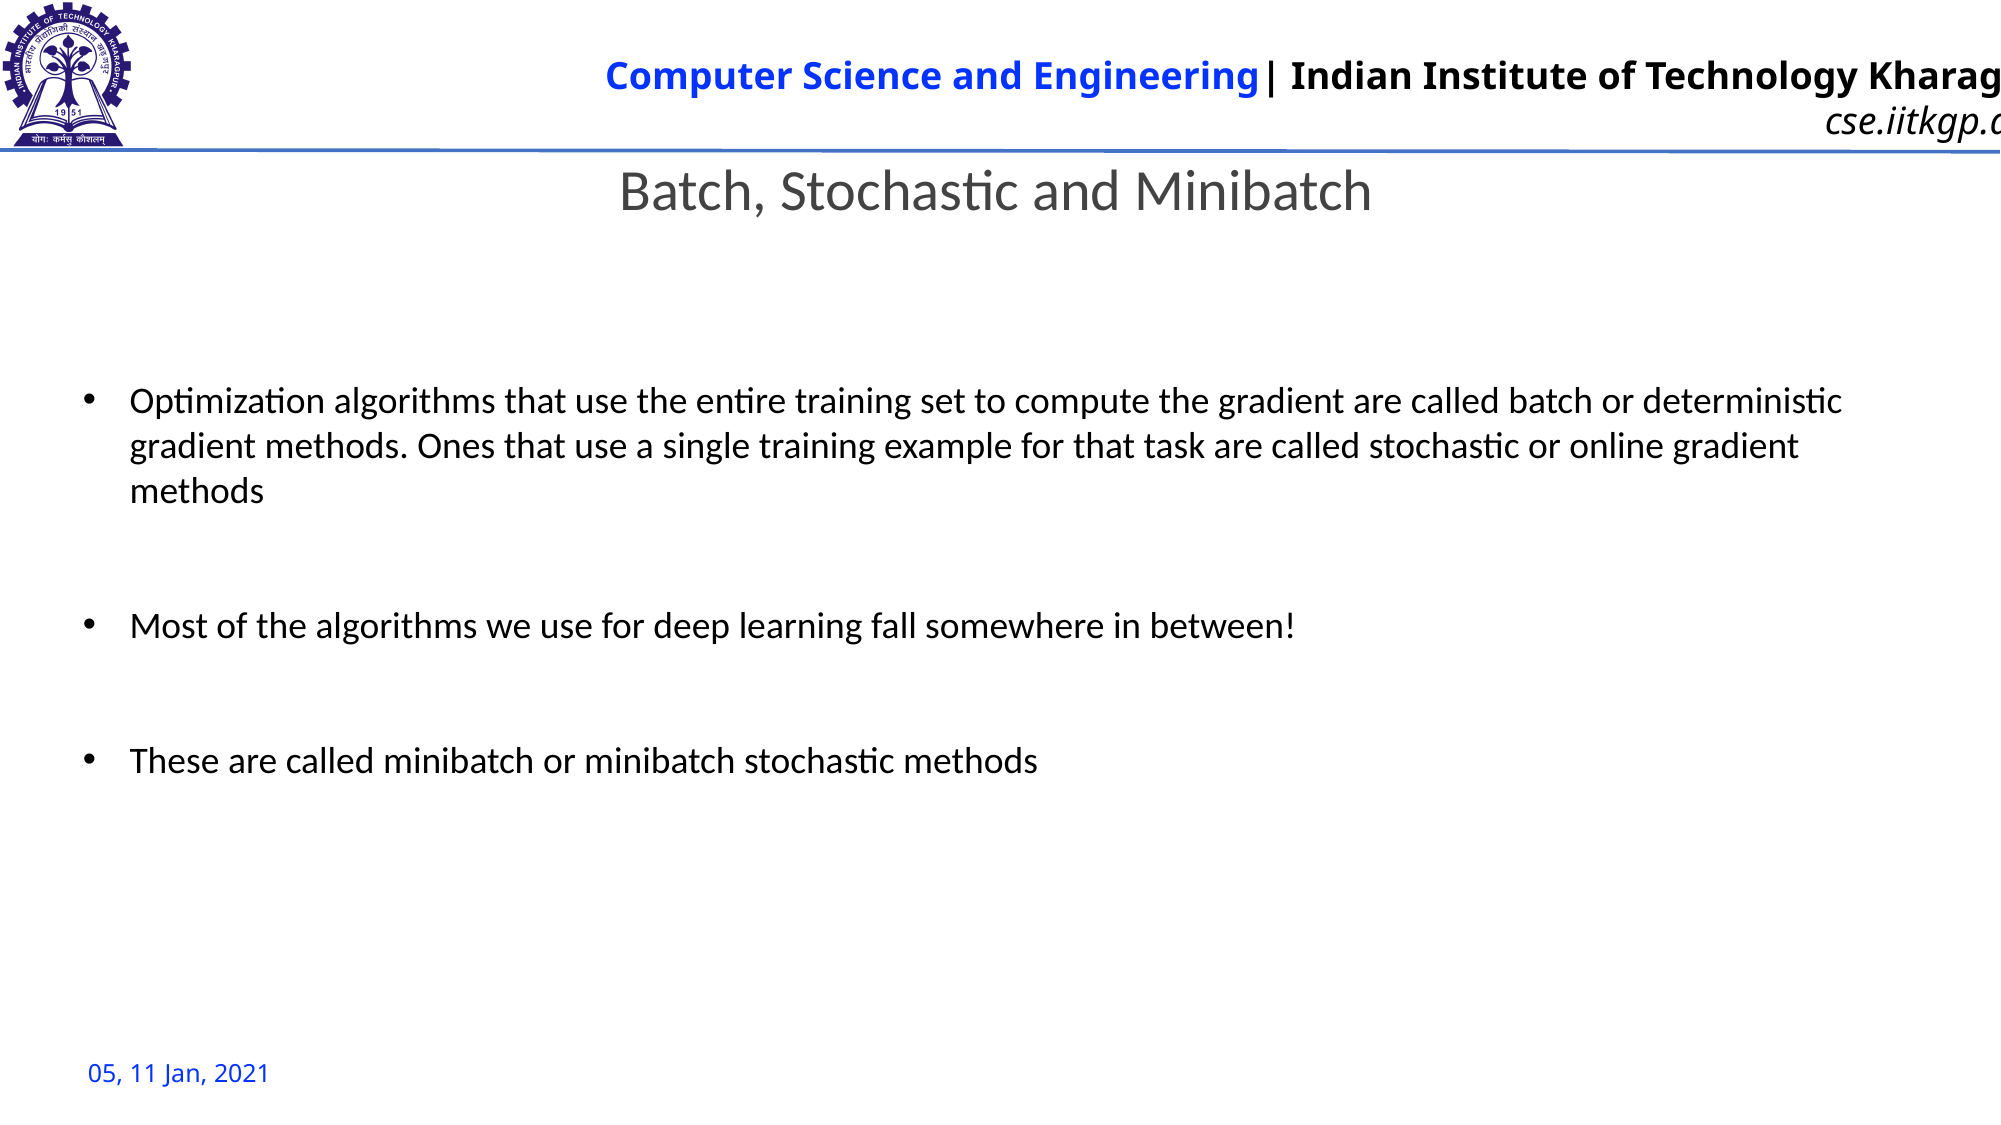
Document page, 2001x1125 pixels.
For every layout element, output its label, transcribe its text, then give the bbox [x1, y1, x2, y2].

text_box Batch, Stochastic and Minibatch [305, 136, 1702, 232]
text_box Optimization algorithms that use the entire training set to compute the gradient are called batch or deterministic gradient methods. Ones that use a single training example for that task are called stochastic or online gradient methods Most of the algorithms we use for deep learning fall somewhere in between! These are called minibatch or minibatch stochastic methods [68, 369, 1939, 789]
slide_number 05, 11 Jan, 2021 [72, 1042, 331, 1103]
picture [2, 2, 131, 147]
